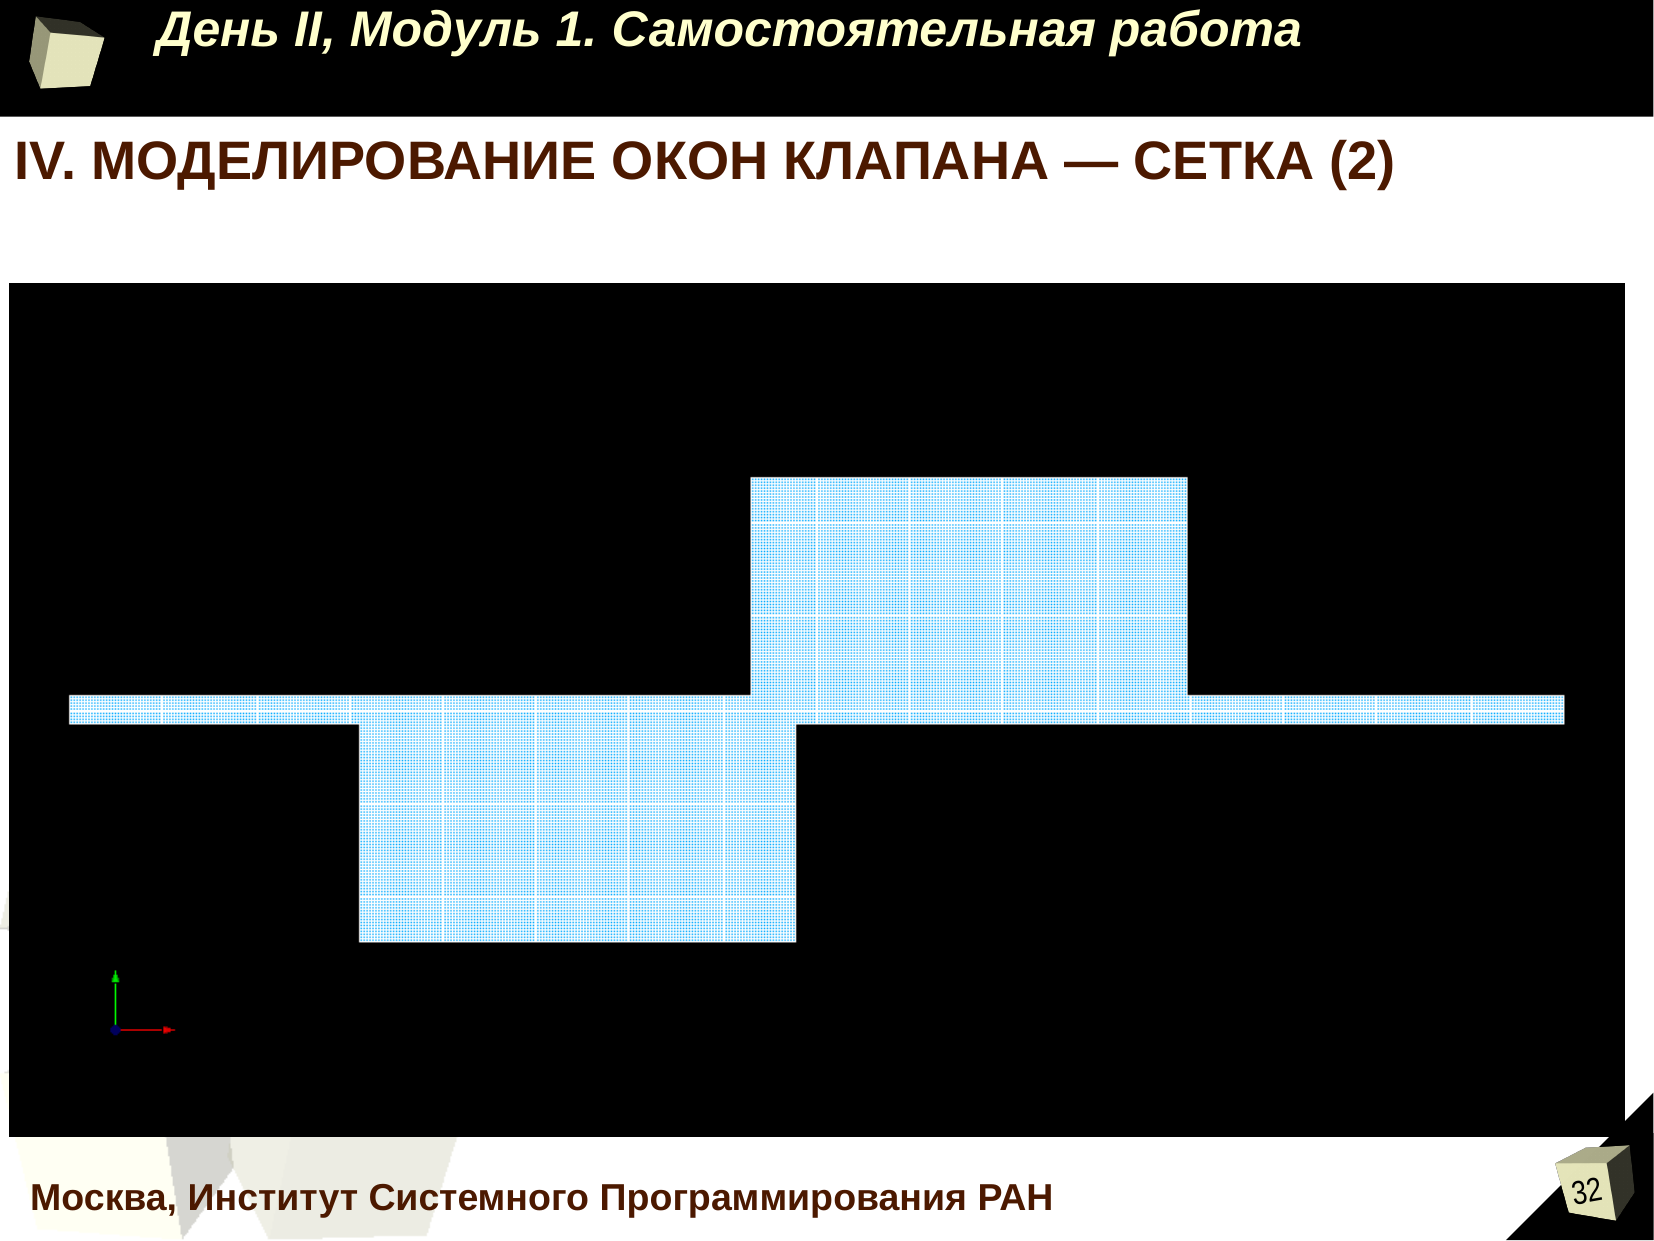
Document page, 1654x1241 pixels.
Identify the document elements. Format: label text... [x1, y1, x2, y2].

text_box IV. МОДЕЛИРОВАНИЕ ОКОН КЛАПАНА — СЕТКА (2) [0, 123, 1654, 213]
picture [0, 283, 1625, 1241]
picture [464, 1193, 472, 1198]
